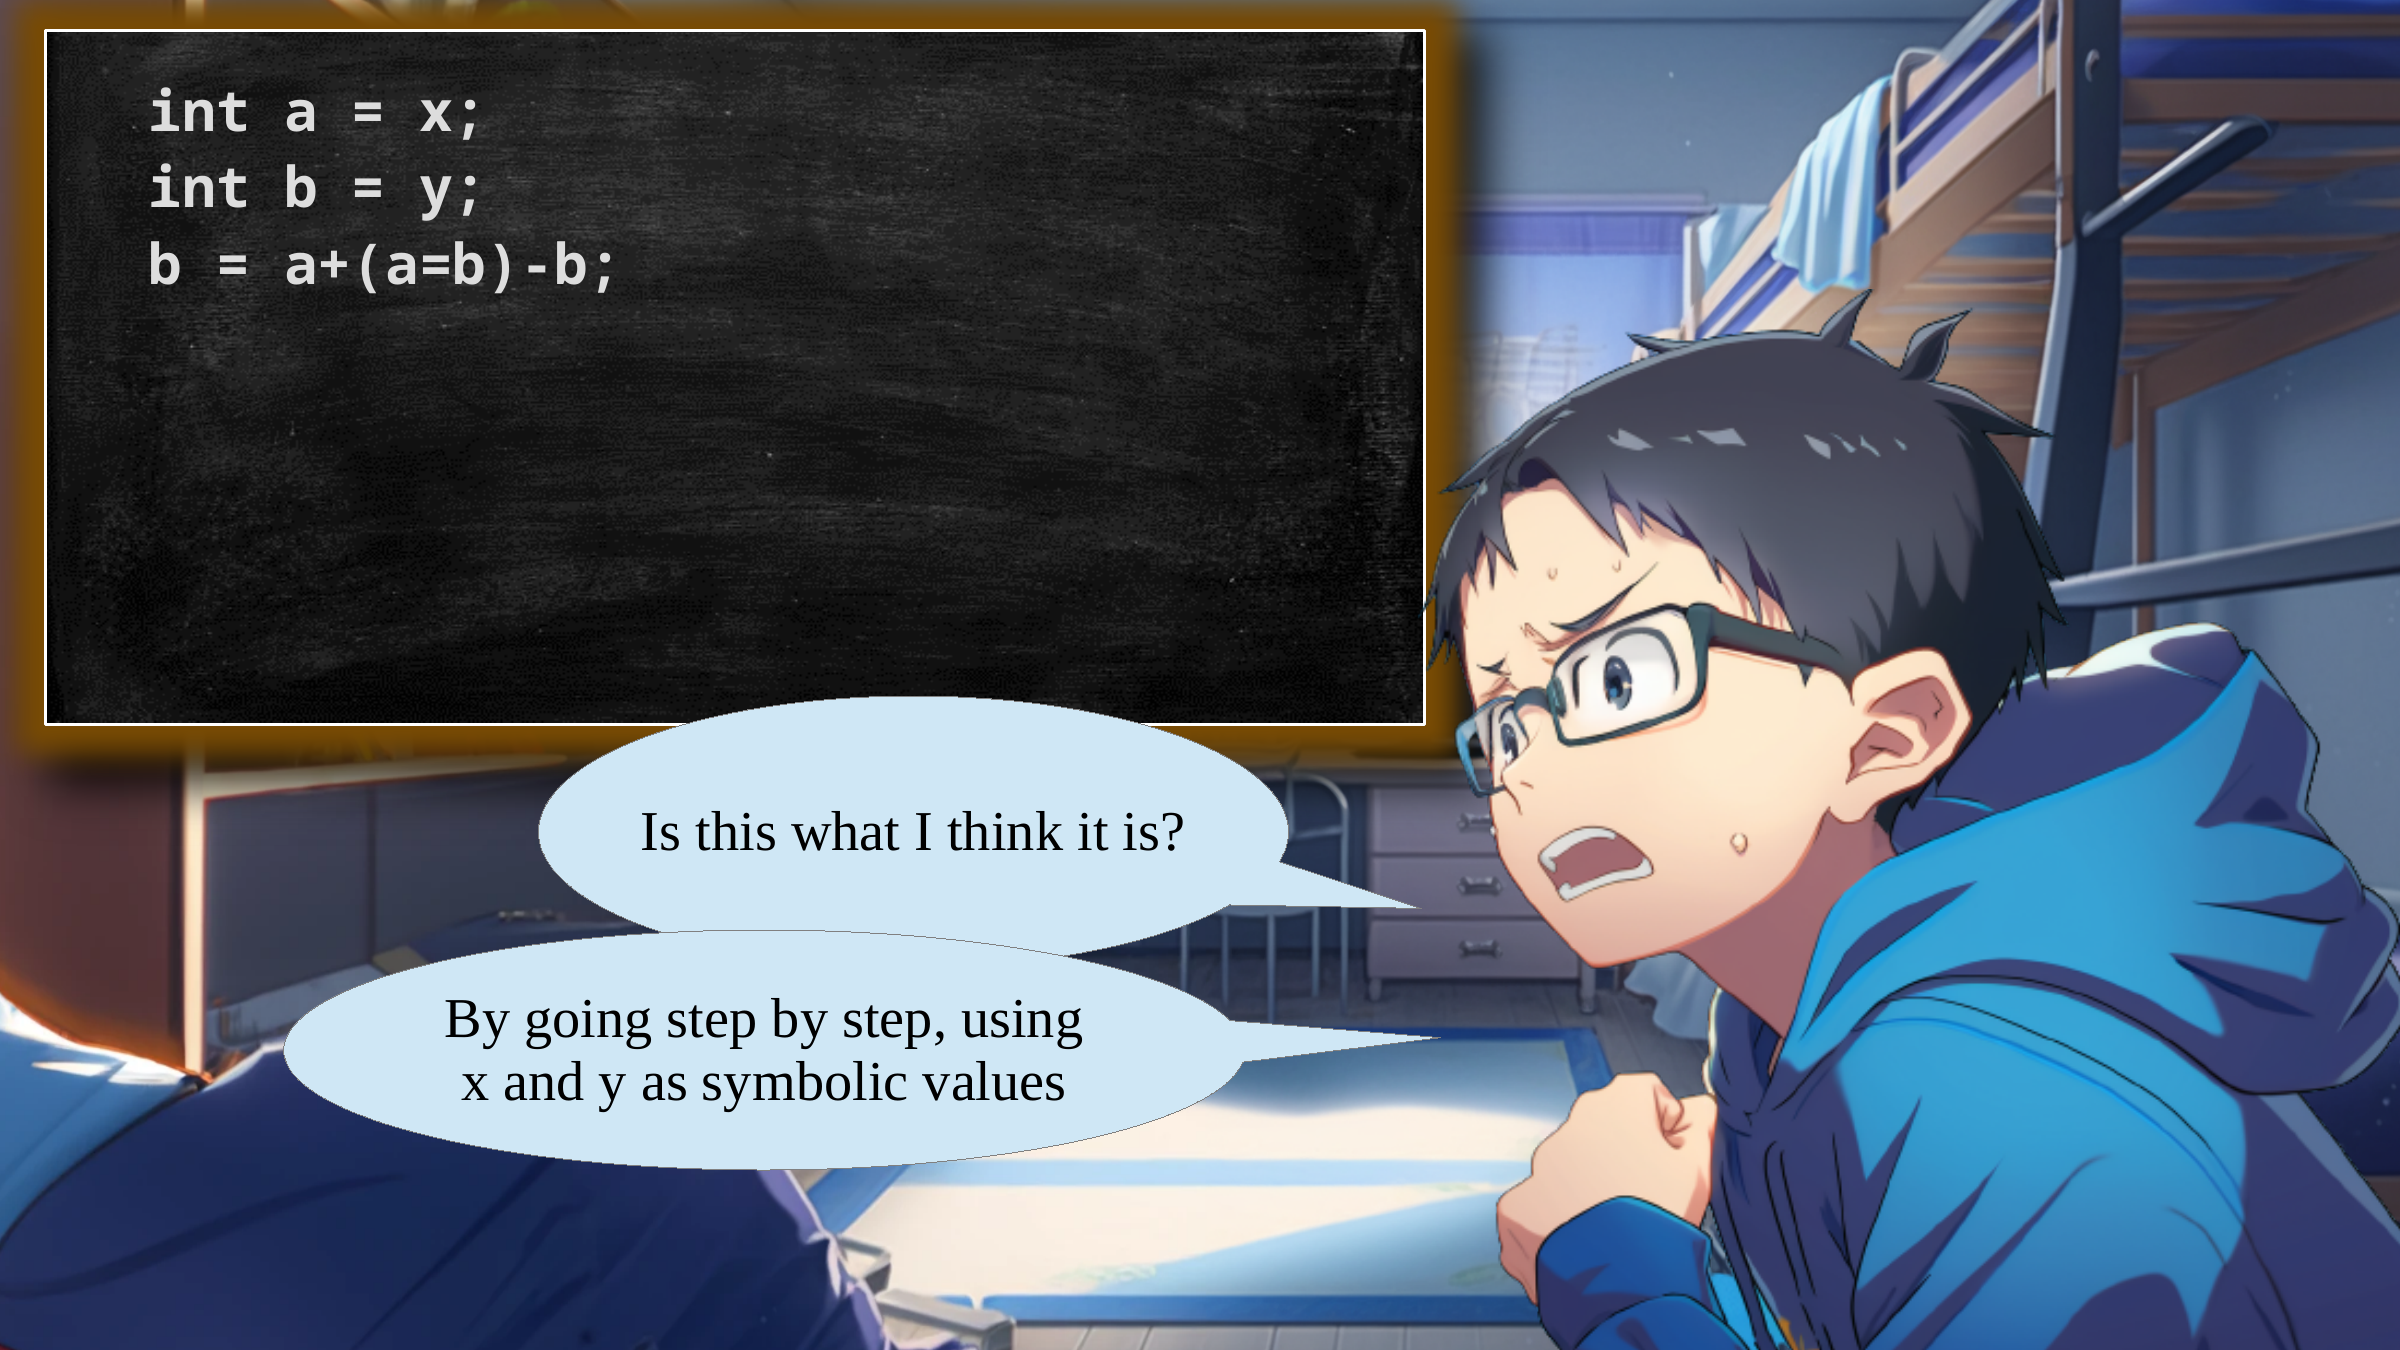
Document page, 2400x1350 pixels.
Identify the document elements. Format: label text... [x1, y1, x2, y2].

text_box By going step by step, using x and y as symbolic values [283, 930, 1441, 1171]
picture [0, 0, 2400, 1350]
text_box Is this what I think it is? [538, 696, 1320, 956]
text_box int a = x; int b = y; b = a+(a=b)-b; [66, 63, 1379, 653]
